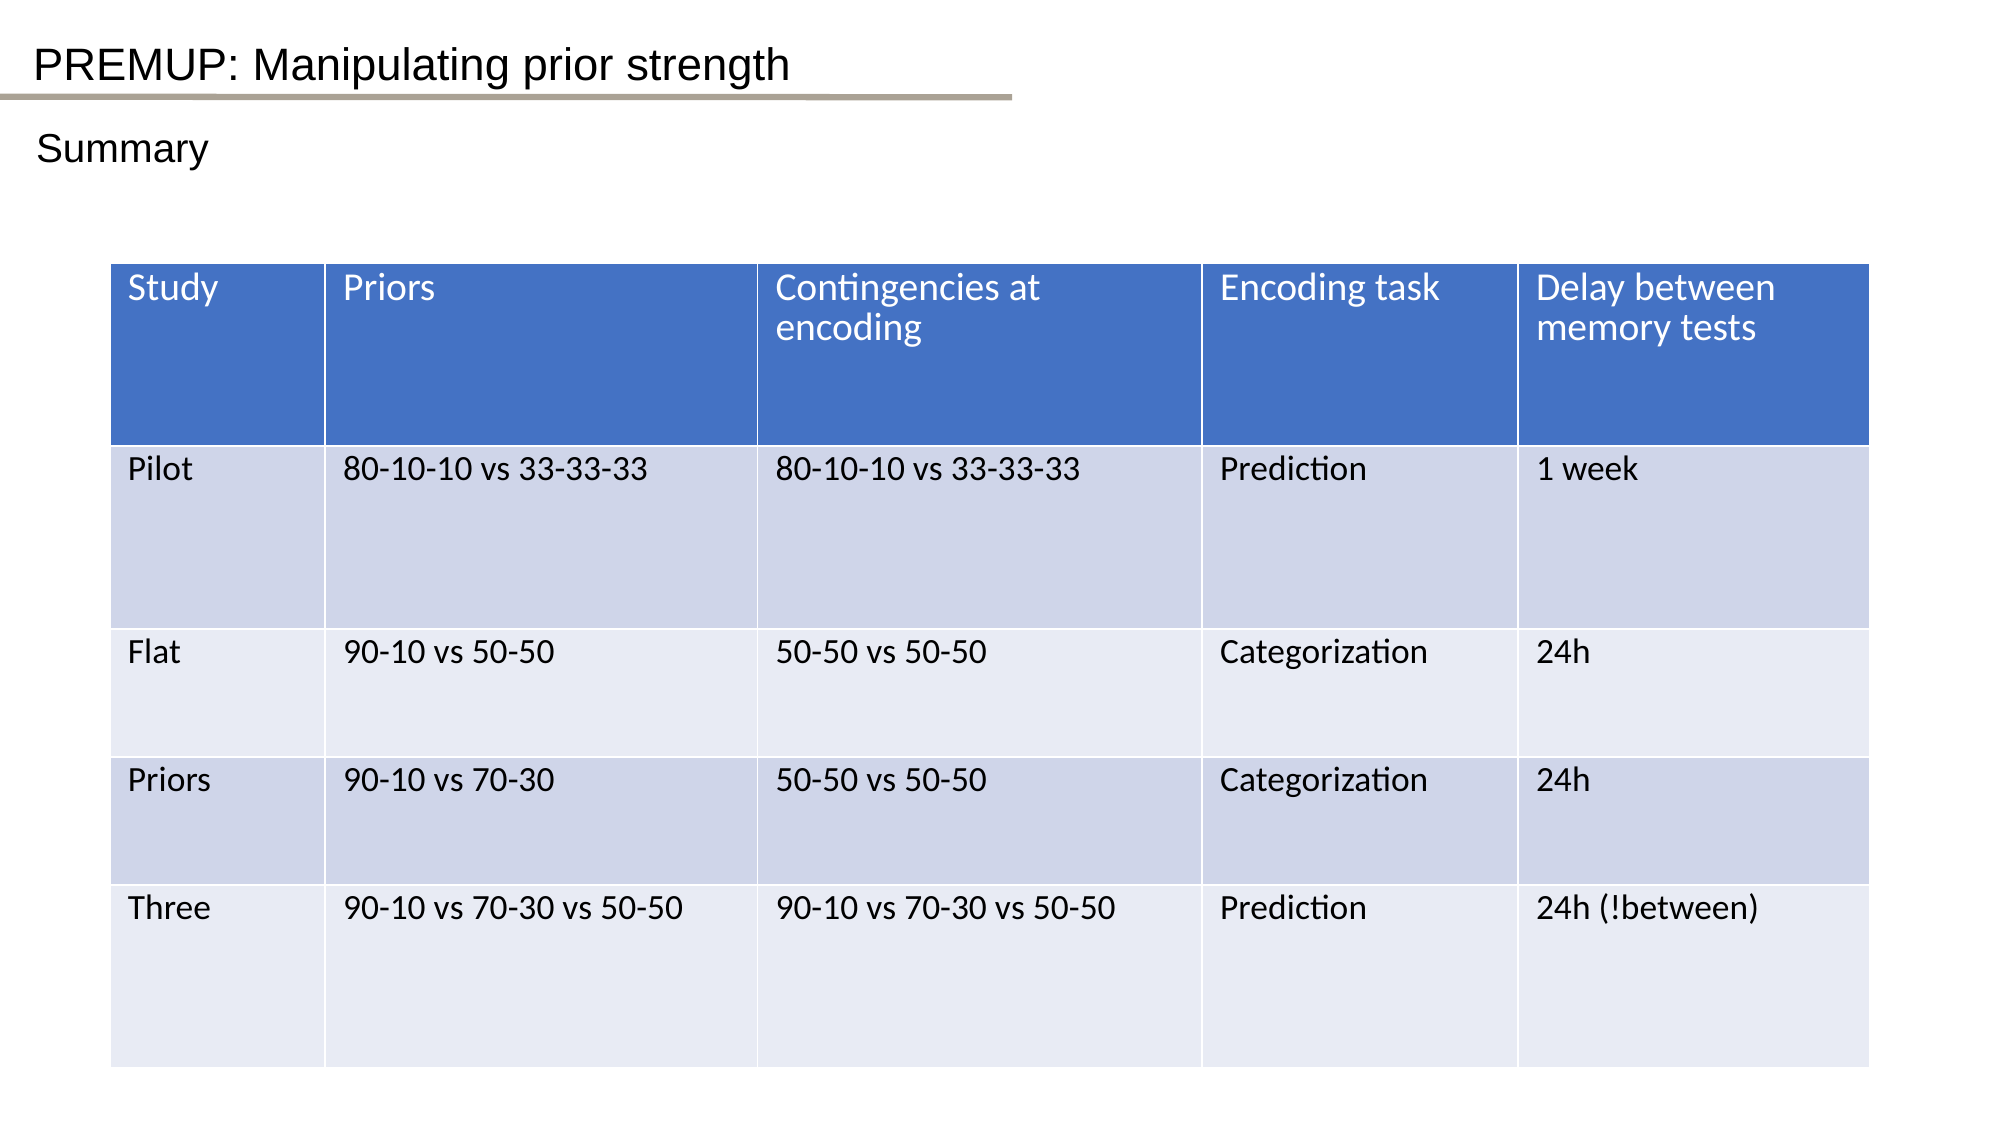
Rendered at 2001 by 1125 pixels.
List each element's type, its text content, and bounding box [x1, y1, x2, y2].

table_header Priors [326, 264, 757, 445]
table_cell 90-10 vs 70-30 vs 50-50 [326, 886, 757, 1067]
table_cell 90-10 vs 50-50 [326, 630, 757, 756]
table_cell 80-10-10 vs 33-33-33 [758, 447, 1201, 628]
table_cell Categorization [1203, 630, 1517, 756]
table_header Study [111, 264, 324, 445]
text_box Summary [18, 110, 1692, 182]
table_cell Prediction [1203, 886, 1517, 1067]
text_box PREMUP: Manipulating prior strength [15, 27, 1921, 97]
table_cell 24h [1519, 758, 1869, 884]
table_cell 50-50 vs 50-50 [758, 630, 1201, 756]
table_cell 1 week [1519, 447, 1869, 628]
table_cell Priors [111, 758, 324, 884]
table_header Contingencies at encoding [758, 264, 1201, 445]
table_header Encoding task [1203, 264, 1517, 445]
table_cell 90-10 vs 70-30 vs 50-50 [758, 886, 1201, 1067]
table_cell Prediction [1203, 447, 1517, 628]
table_cell 24h [1519, 630, 1869, 756]
table_cell Flat [111, 630, 324, 756]
table_cell 80-10-10 vs 33-33-33 [326, 447, 757, 628]
table_cell 50-50 vs 50-50 [758, 758, 1201, 884]
table_cell Categorization [1203, 758, 1517, 884]
table_header Delay between memory tests [1519, 264, 1869, 445]
table_cell 90-10 vs 70-30 [326, 758, 757, 884]
table_cell Three [111, 886, 324, 1067]
table_cell 24h (!between) [1519, 886, 1869, 1067]
table_cell Pilot [111, 447, 324, 628]
